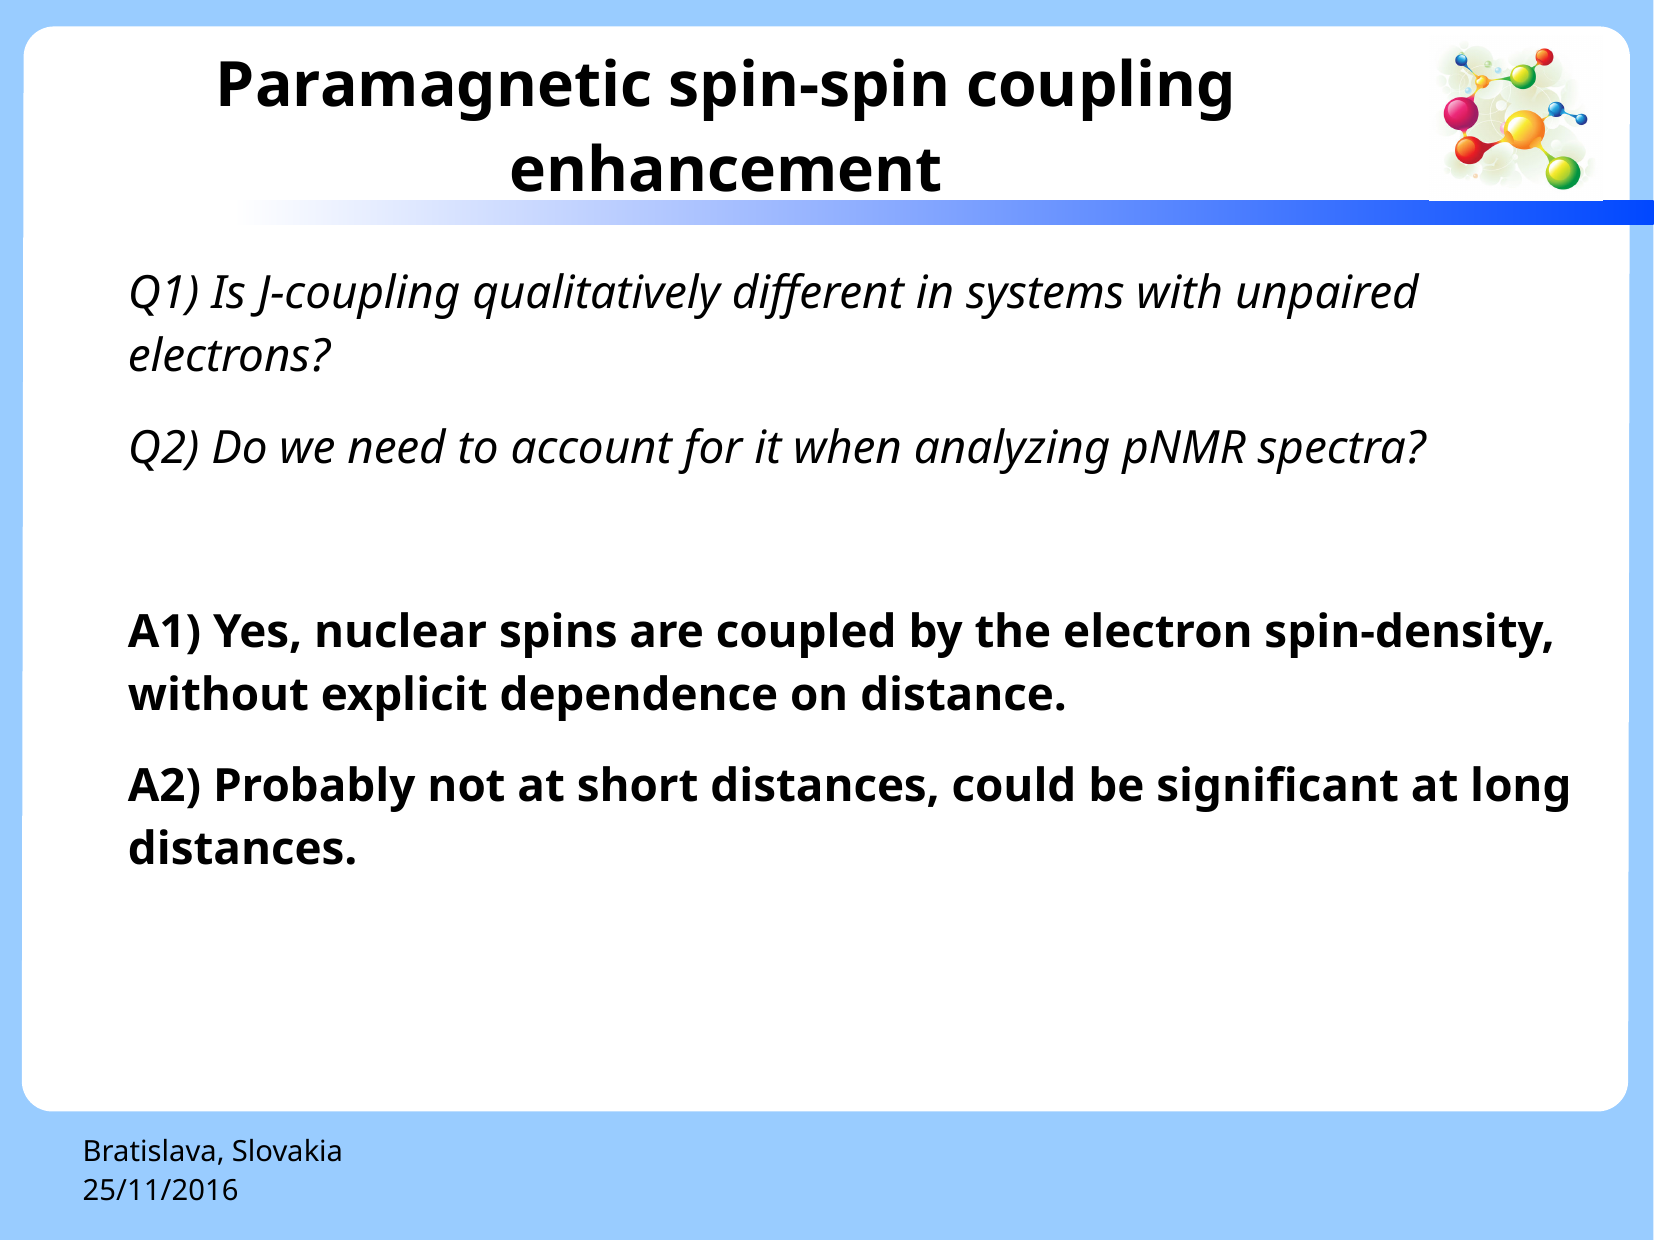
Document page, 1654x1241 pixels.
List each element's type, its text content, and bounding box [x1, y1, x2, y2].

picture [1429, 35, 1603, 201]
list Q1) Is J-coupling qualitatively different in systems with unpaired electrons? Q2) Do we need to account for it when analyzing pNMR spectra? A1) Yes, nuclear spins are coupled by the electron spin-density, without explicit dependence on distance. A2) Probably not at short distances, could be significant at long distances. [56, 259, 1622, 1087]
title Paramagnetic spin-spin coupling enhancement [82, 49, 1371, 201]
